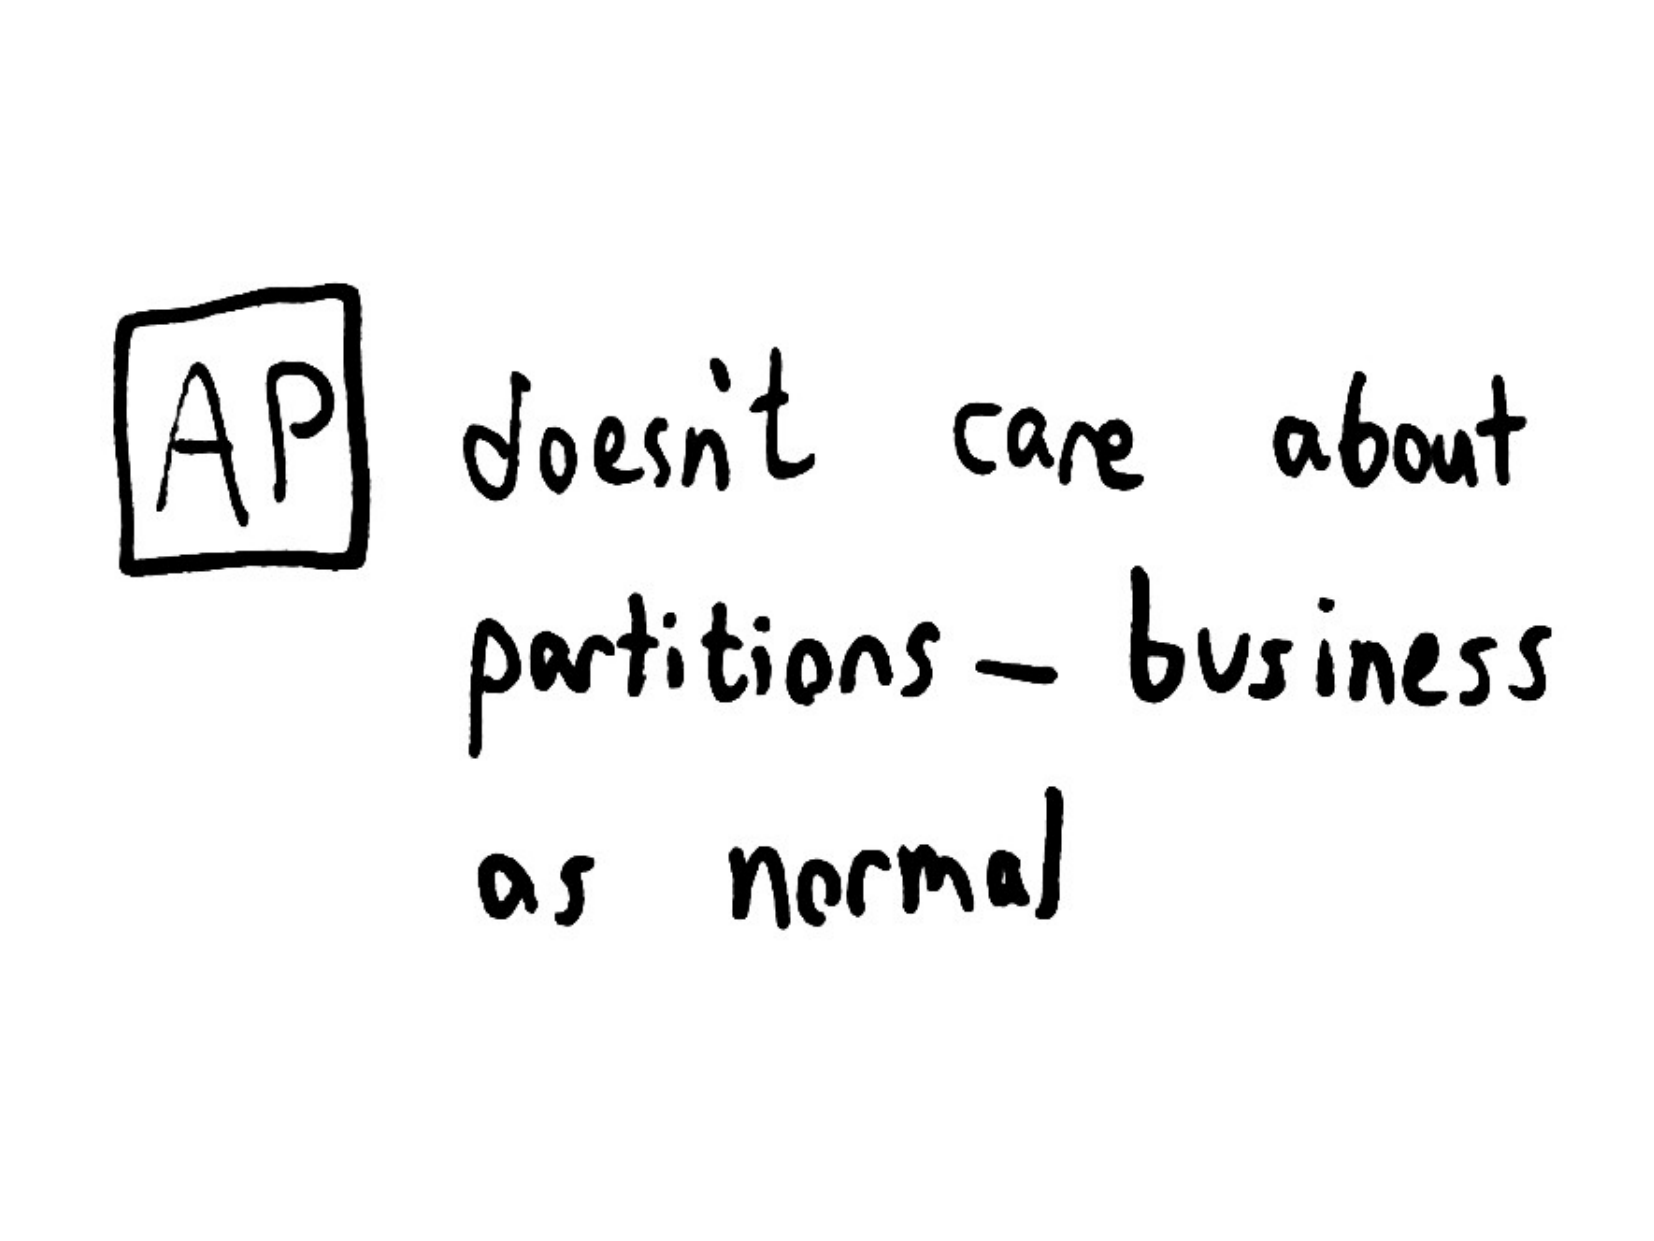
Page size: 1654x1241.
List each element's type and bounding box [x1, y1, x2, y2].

picture [56, 267, 1621, 1002]
